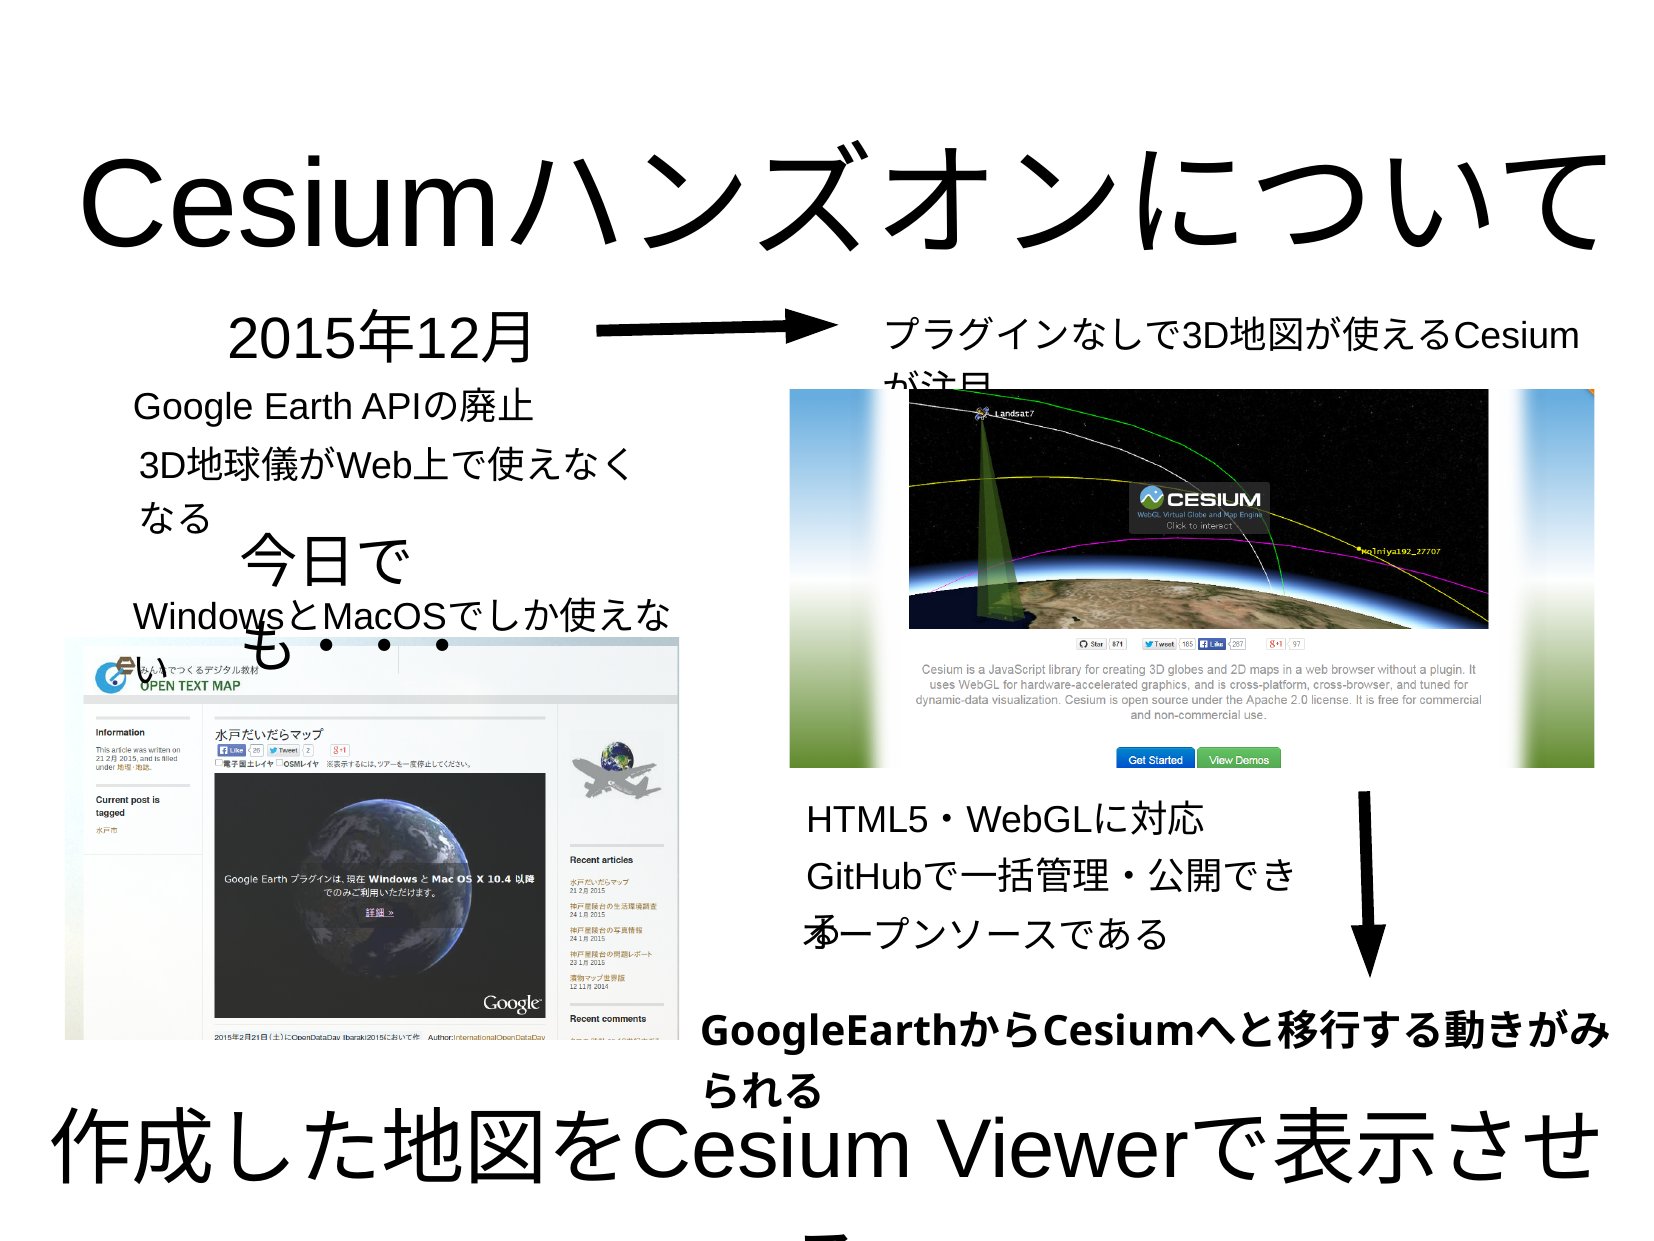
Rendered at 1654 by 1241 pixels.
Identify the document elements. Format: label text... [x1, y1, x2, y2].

picture [789, 389, 1595, 768]
text_box WindowsとMacOSでしか使えない [118, 578, 697, 636]
text_box 2015年12月 [212, 283, 567, 364]
title Cesiumハンズオンについて [0, 88, 1654, 296]
text_box 作成した地図をCesium Viewerで表示させる [0, 1073, 1654, 1182]
text_box 今日でも・・・ [224, 507, 579, 581]
text_box HTML5・WebGLに対応 [791, 781, 1300, 838]
text_box GitHubで一括管理・公開できる [791, 838, 1335, 898]
text_box Google Earth APIの廃止 [118, 368, 556, 426]
picture [64, 637, 680, 1040]
text_box GoogleEarthからCesiumへと移行する動きがみられる [685, 989, 1648, 1047]
text_box プラグインなしで3D地図が使えるCesiumが注目 [868, 297, 1625, 355]
text_box 3D地球儀がWeb上で使えなくなる [124, 427, 680, 485]
text_box オープンソースである [785, 897, 1329, 957]
